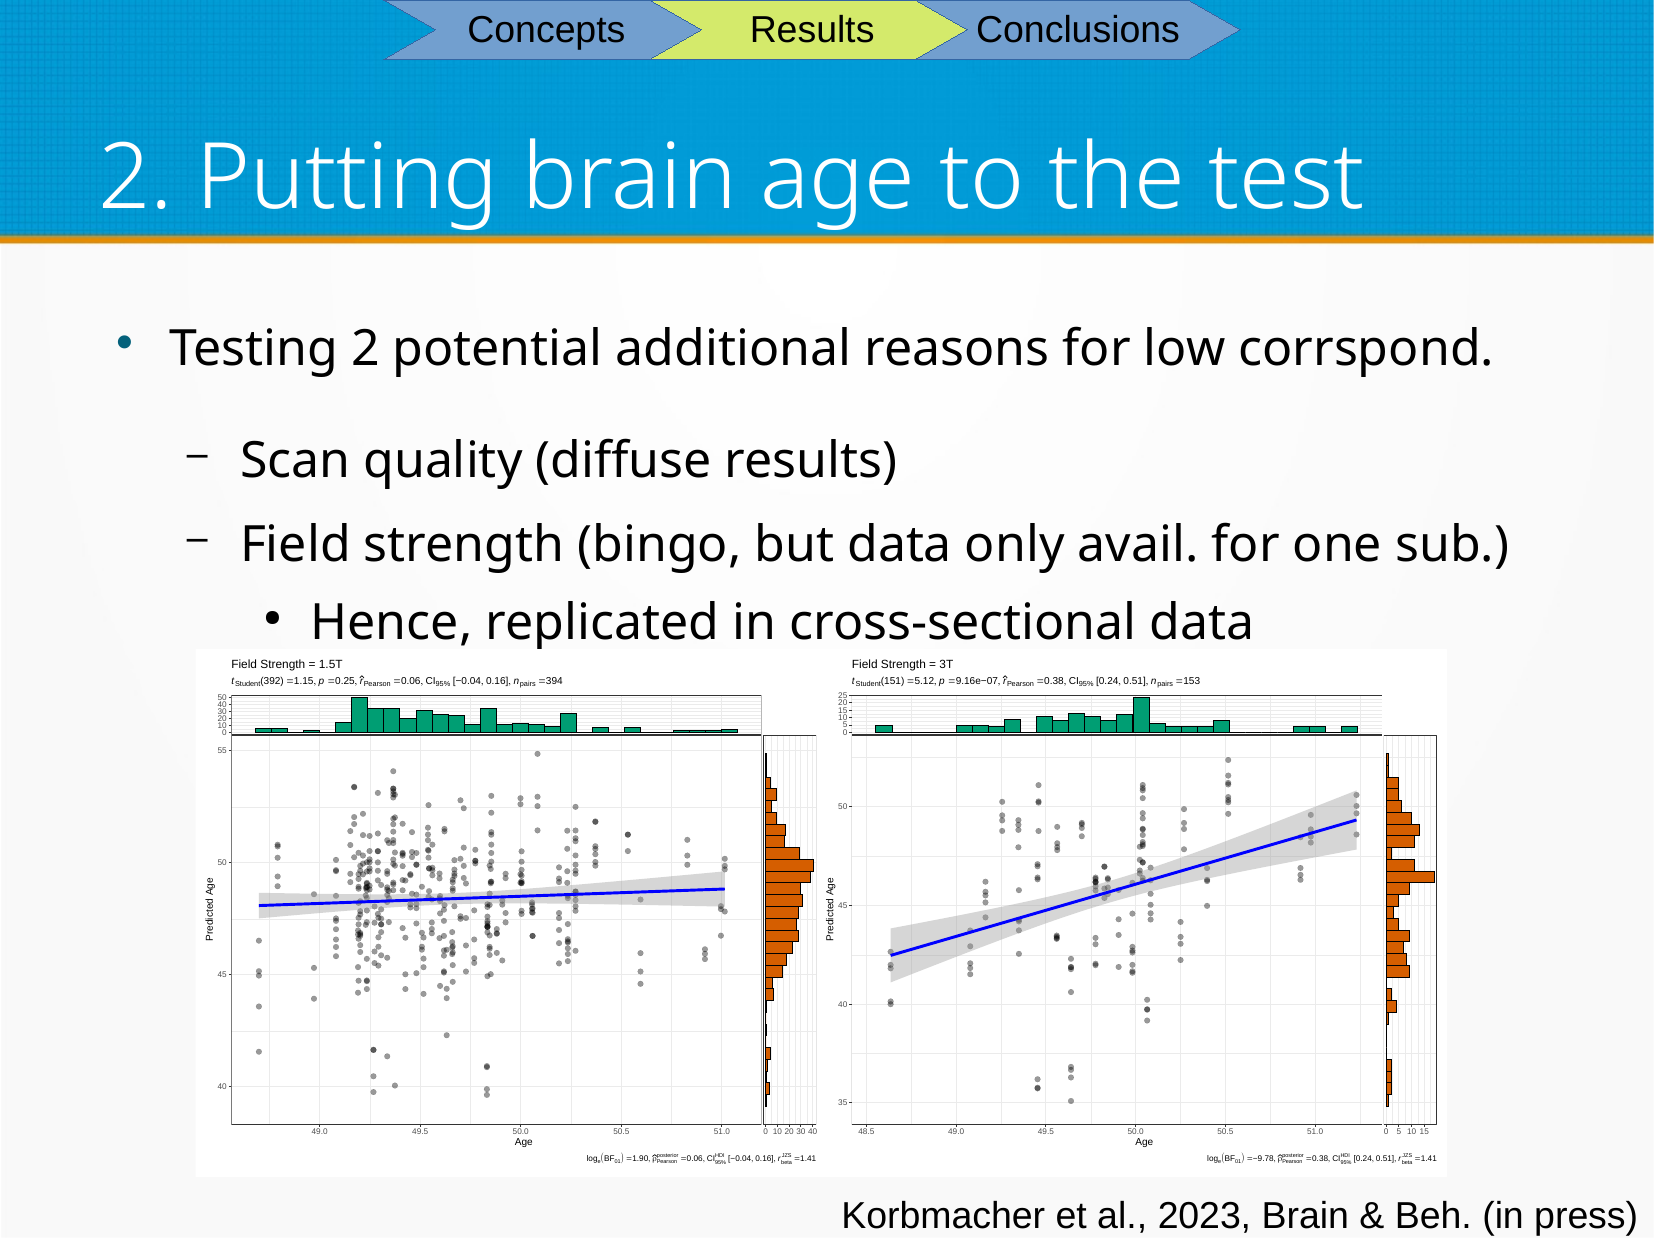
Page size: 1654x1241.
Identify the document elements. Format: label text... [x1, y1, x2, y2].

text_box Concepts [383, 0, 700, 60]
text_box Results [649, 0, 966, 60]
text_box Conclusions [915, 0, 1241, 60]
title 2. Putting brain age to the test [98, 19, 1654, 227]
list Testing 2 potential additional reasons for low corrspond. Scan quality (diffuse results) Field strength (bingo, but data only avail. for one sub.) Hence, replicated in cross-sectional data [98, 315, 1654, 1080]
picture [0, 233, 1654, 1241]
text_box Korbmacher et al., 2023, Brain & Beh. (in press) [826, 1183, 1654, 1240]
